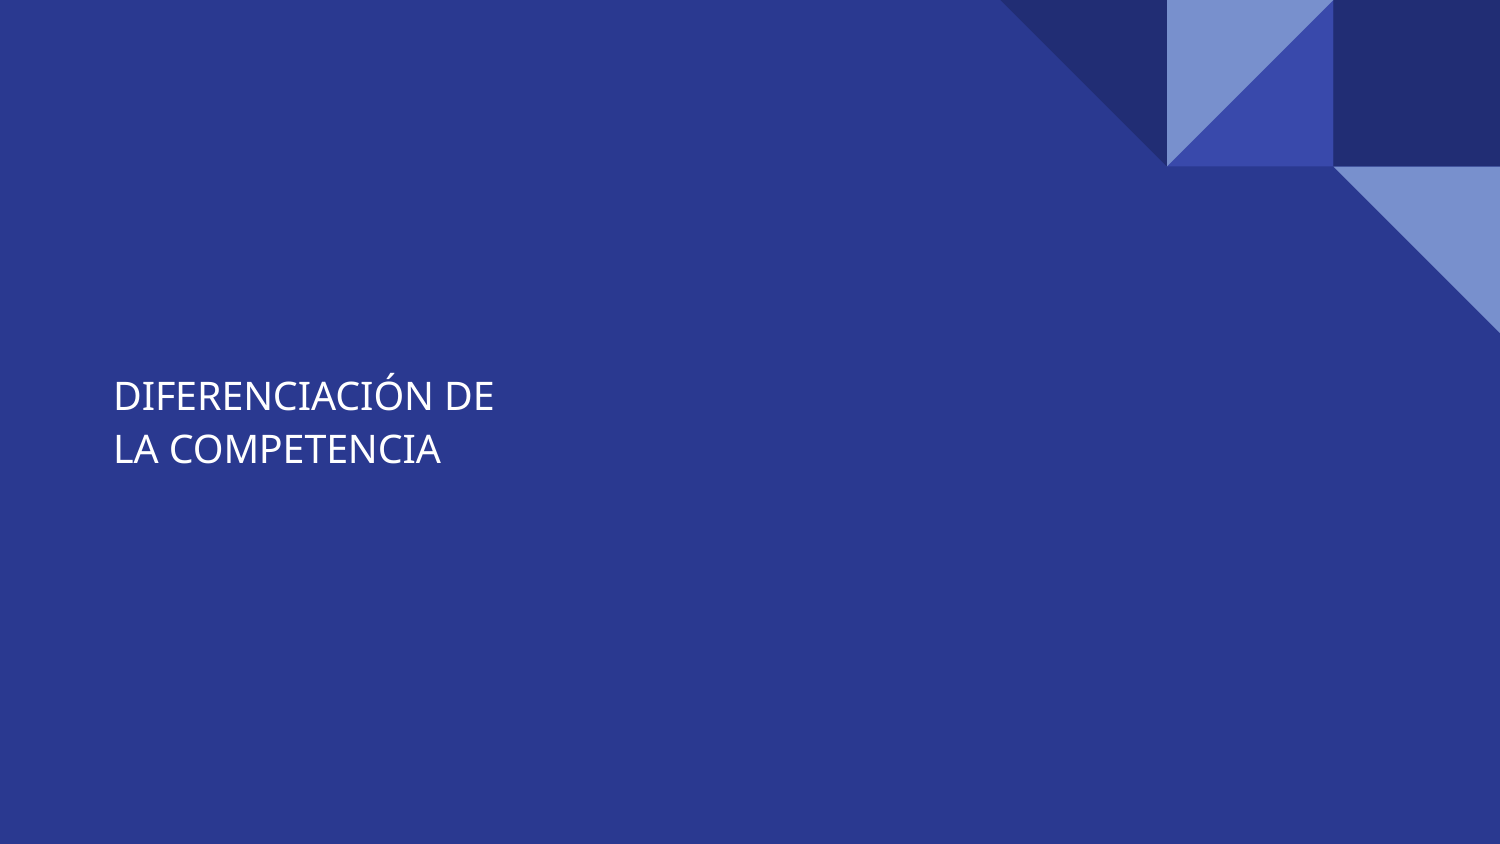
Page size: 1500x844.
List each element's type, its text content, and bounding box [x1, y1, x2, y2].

title DIFERENCIACIÓN DE LA COMPETENCIA [98, 353, 1447, 491]
